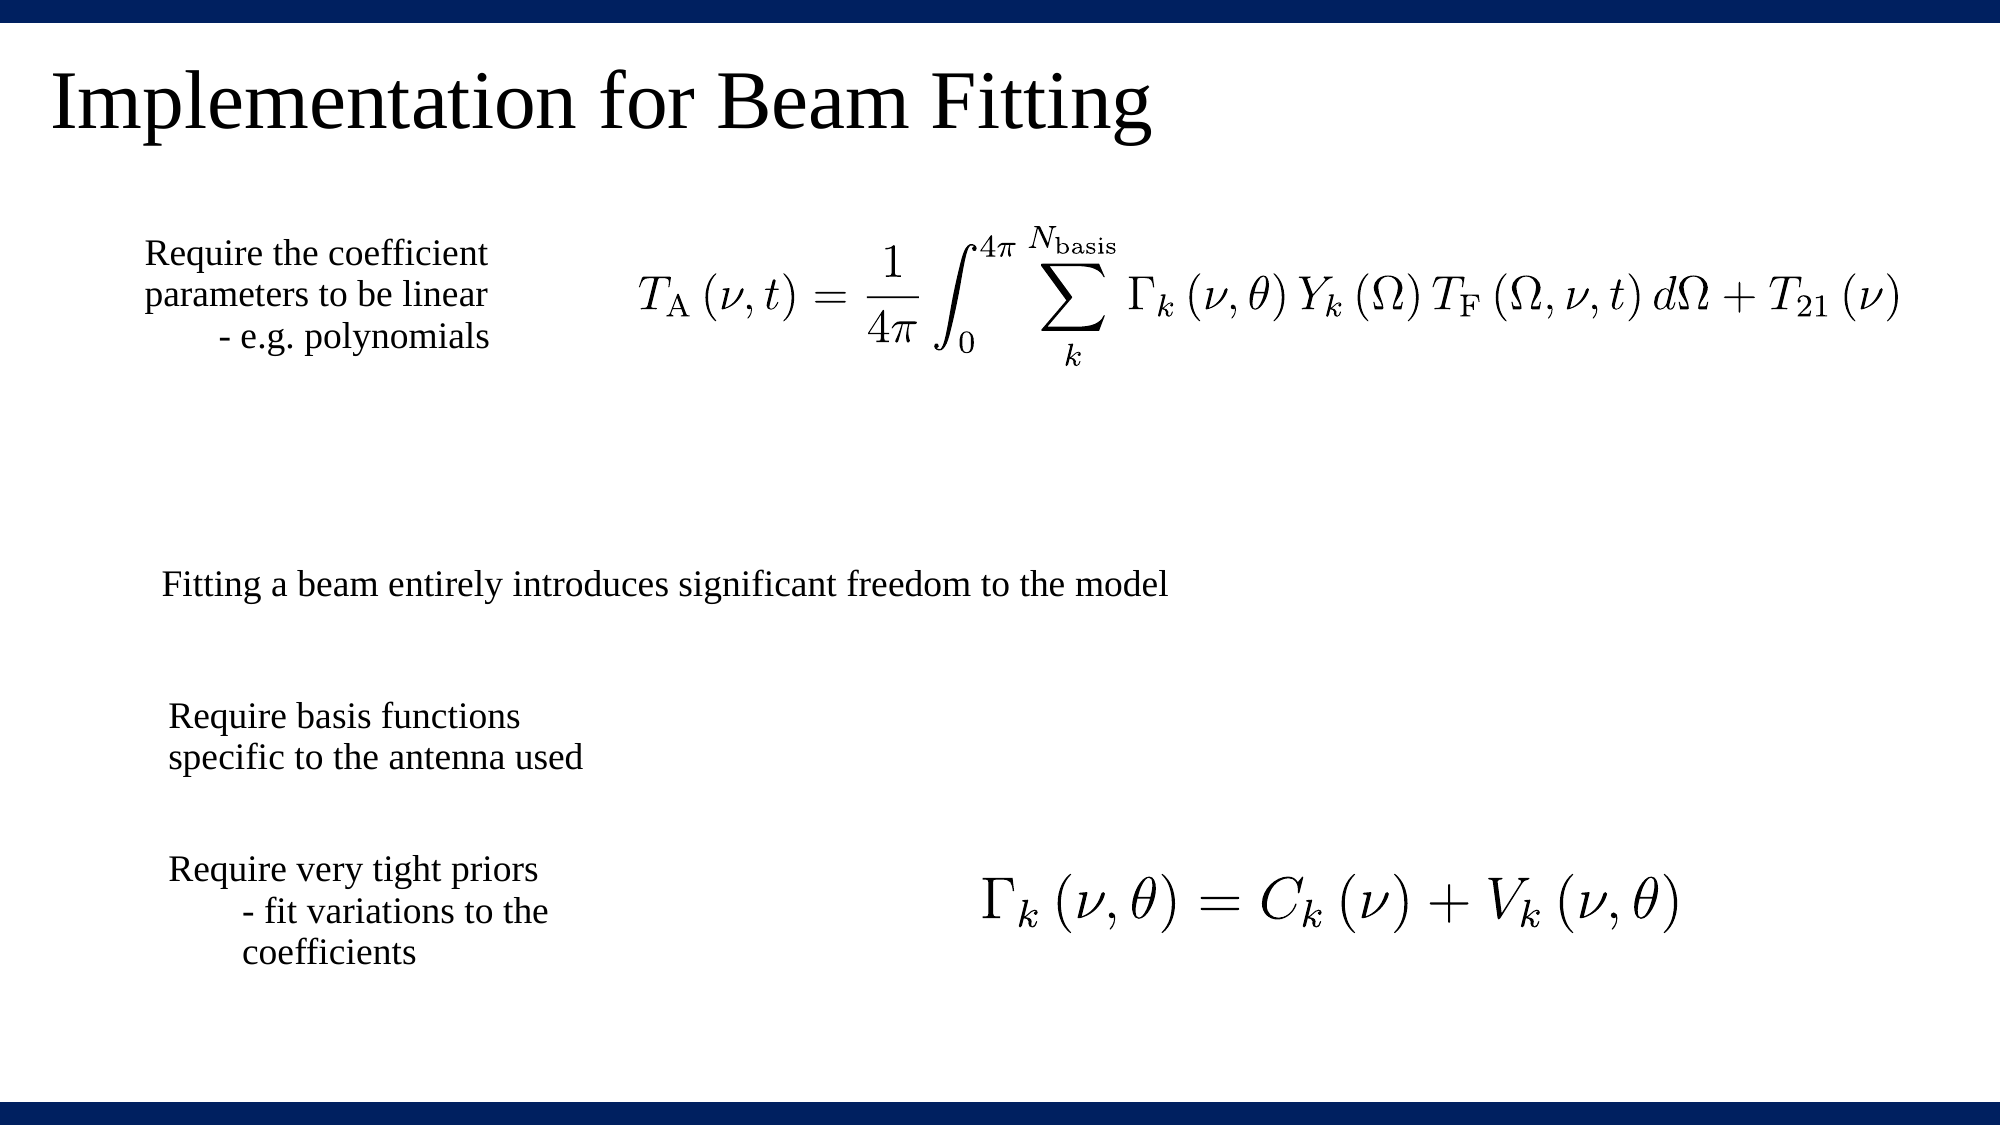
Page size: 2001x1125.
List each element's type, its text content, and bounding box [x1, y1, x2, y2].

text_box Fitting a beam entirely introduces significant freedom to the model [146, 555, 1329, 626]
text_box Require basis functions specific to the antenna used [153, 687, 626, 827]
text_box Require very tight priors - fit variations to the coefficients [153, 840, 626, 981]
text_box [0, 0, 2000, 22]
text_box [0, 1102, 2000, 1125]
text_box Implementation for Beam Fitting [35, 47, 1252, 247]
picture [980, 873, 1678, 934]
picture [637, 226, 1898, 367]
text_box Require the coefficient parameters to be linear - e.g. polynomials [129, 224, 603, 364]
